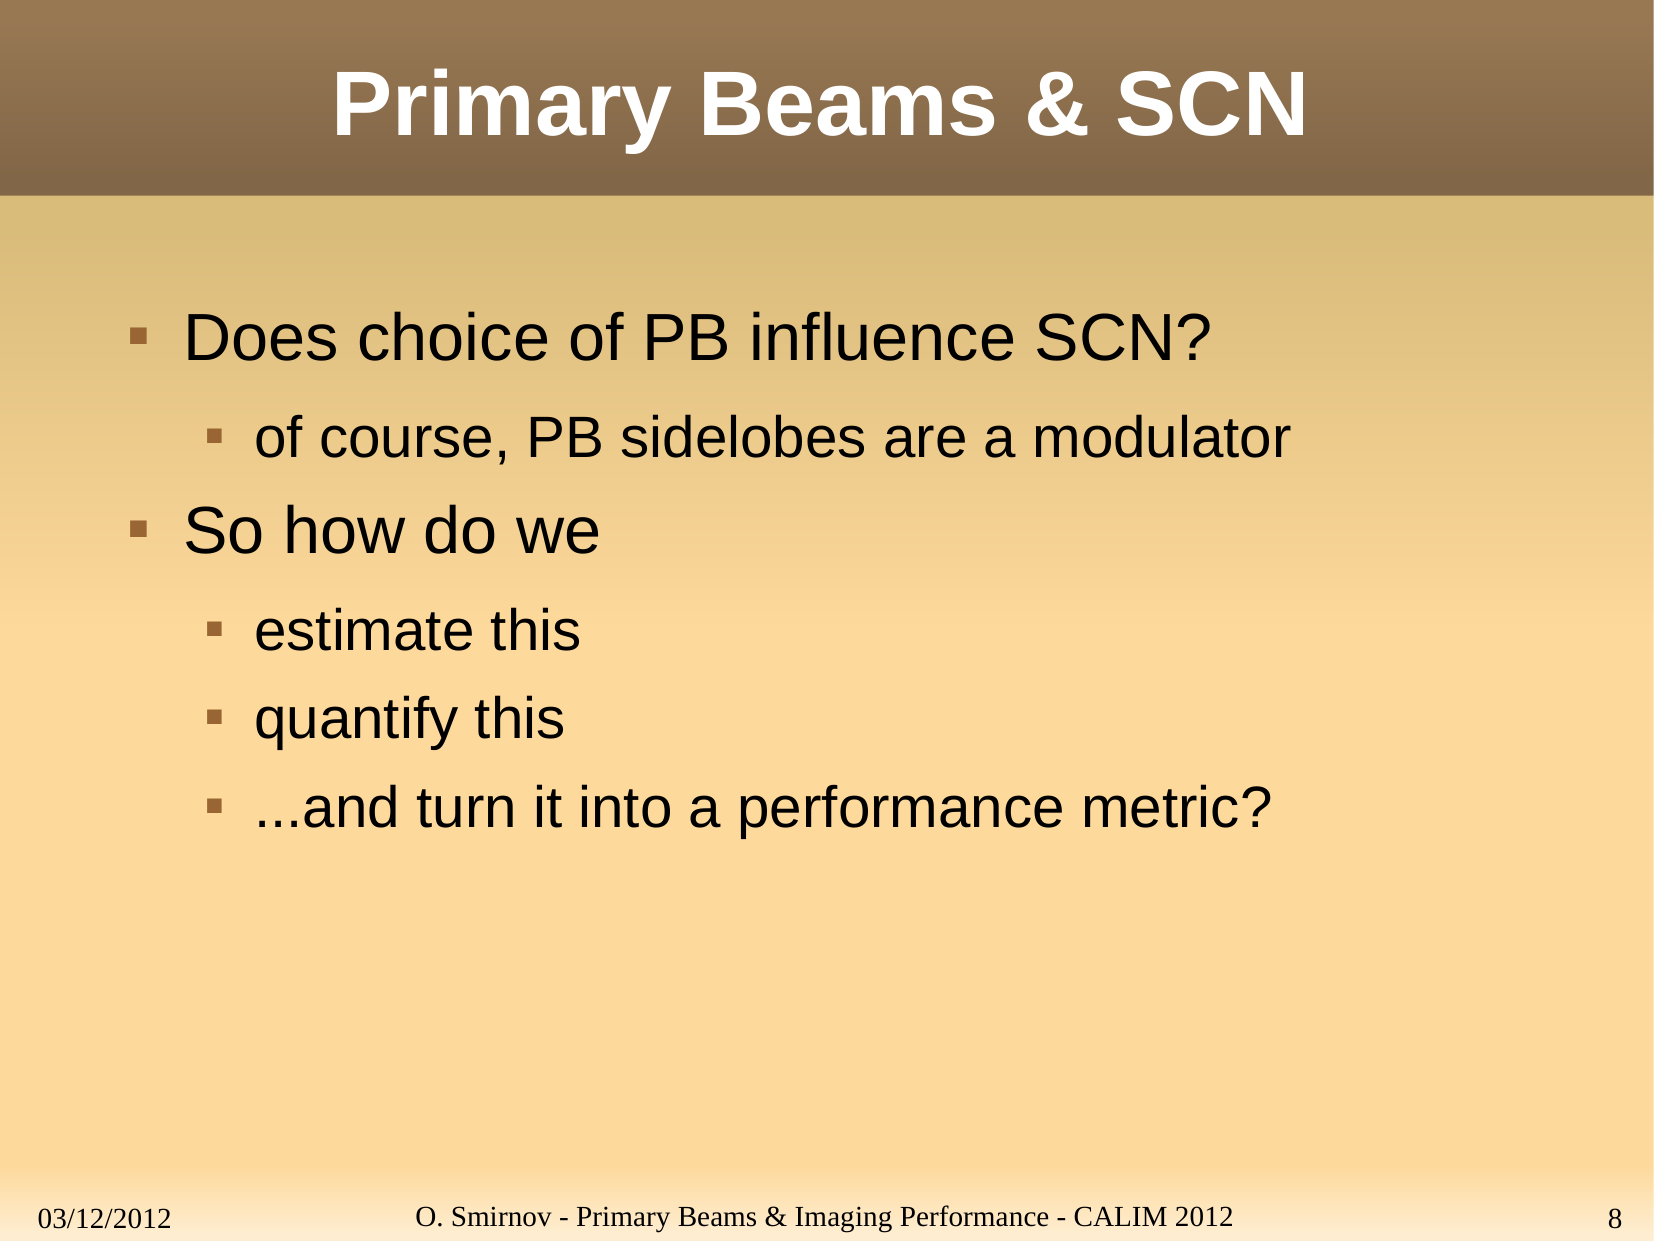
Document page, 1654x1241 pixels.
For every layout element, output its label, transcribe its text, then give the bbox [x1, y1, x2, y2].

picture [0, 0, 1654, 1241]
title Primary Beams & SCN [76, 0, 1565, 208]
list Does choice of PB influence SCN? of course, PB sidelobes are a modulator So how do we estimate this quantify this ...and turn it into a performance metric? [112, 300, 1601, 1119]
